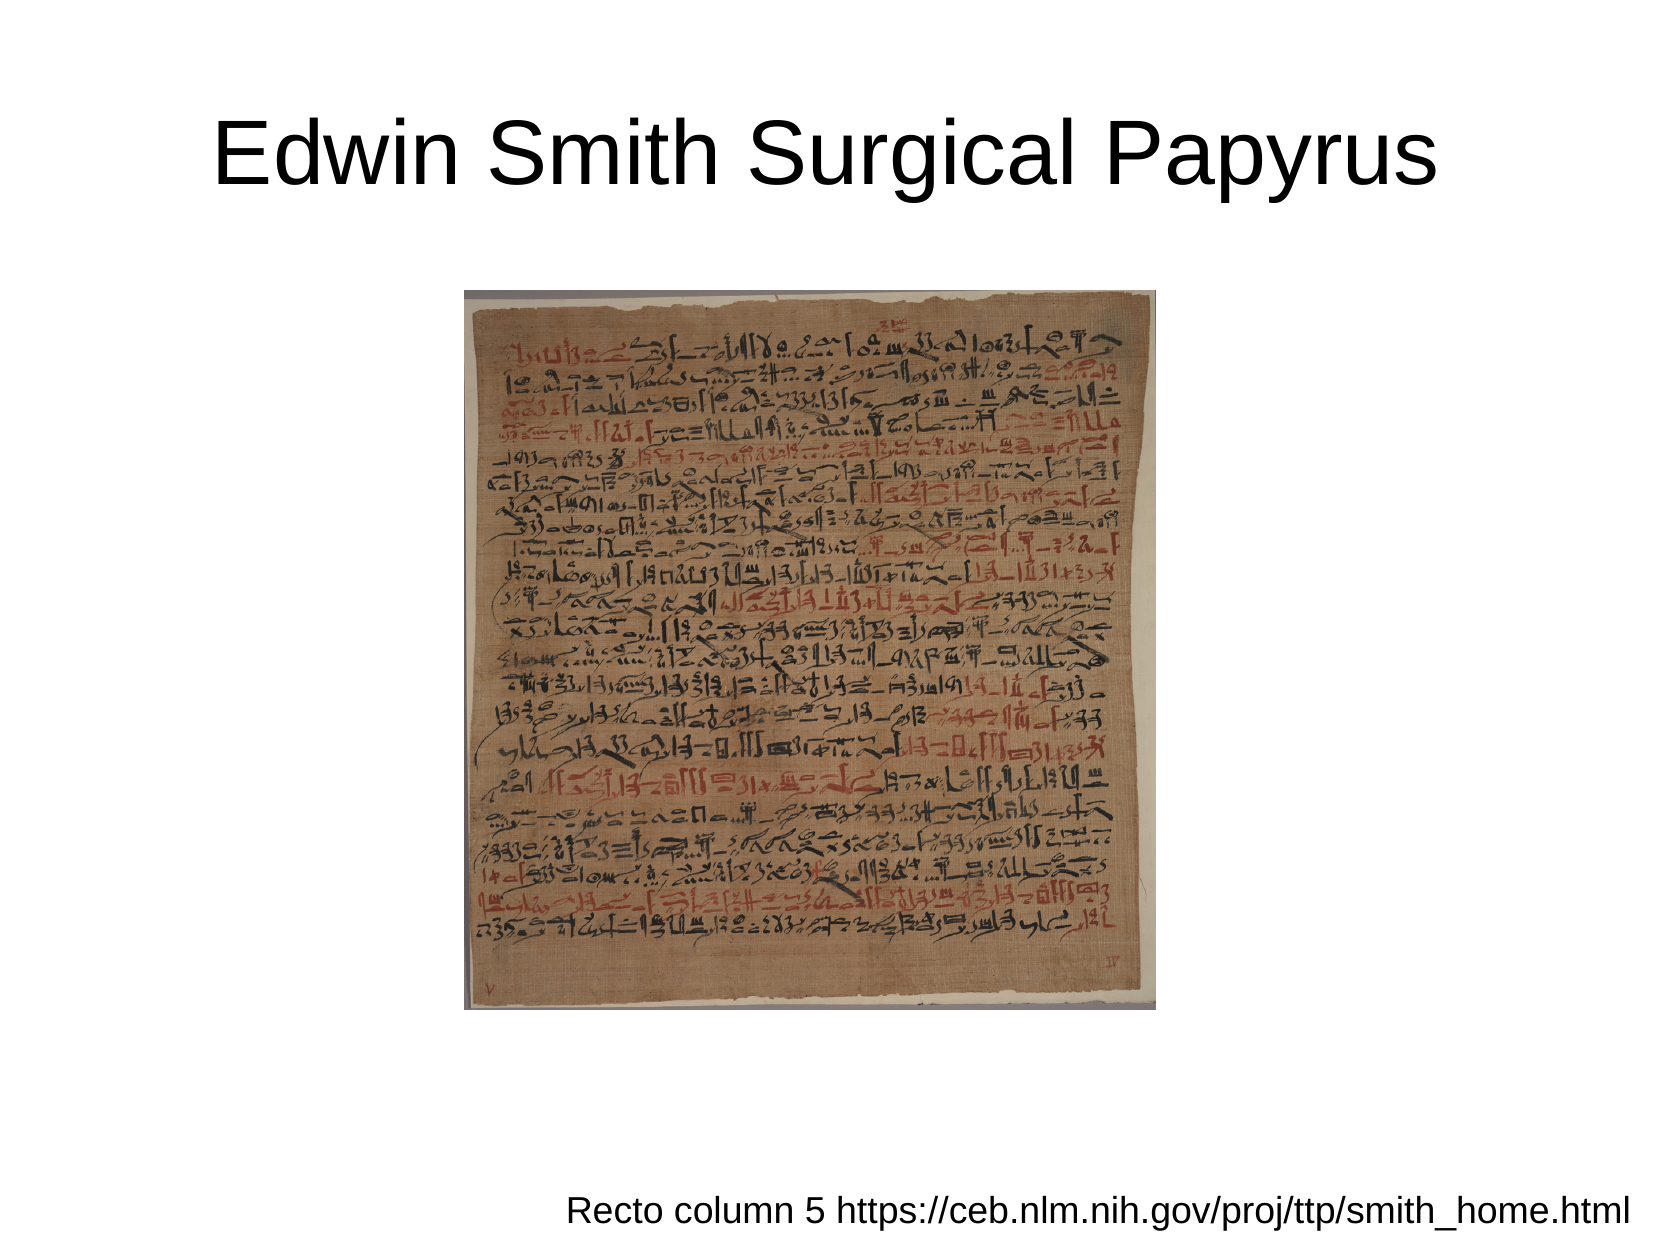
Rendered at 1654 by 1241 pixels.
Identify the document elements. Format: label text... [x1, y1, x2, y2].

title Edwin Smith Surgical Papyrus [82, 49, 1571, 257]
picture [464, 290, 1156, 1010]
text_box Recto column 5 https://ceb.nlm.nih.gov/proj/ttp/smith_home.html [551, 1182, 1647, 1240]
